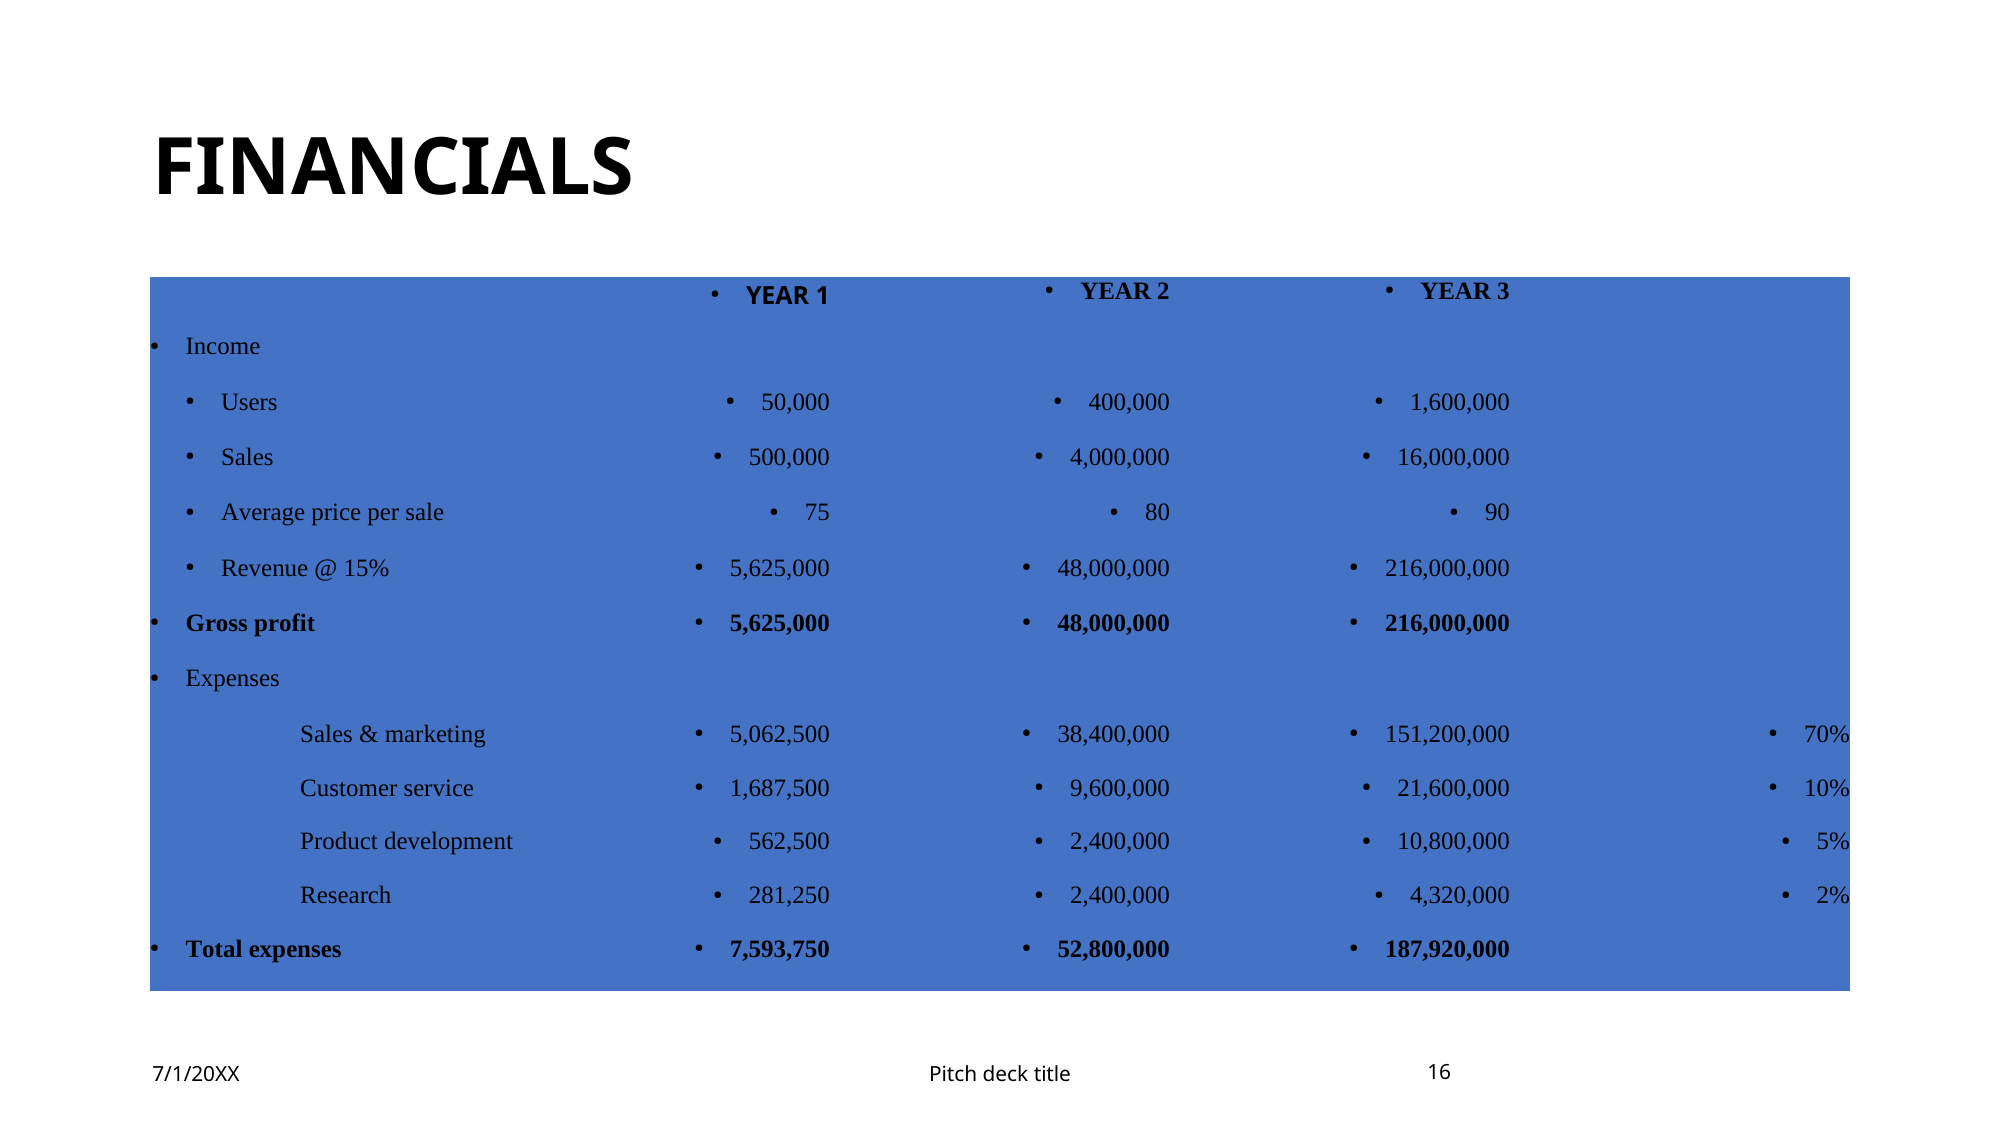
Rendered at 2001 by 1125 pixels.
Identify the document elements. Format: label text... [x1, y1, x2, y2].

table_cell [1510, 935, 1850, 991]
table_cell Research [150, 882, 593, 935]
table_cell 48,000,000 [830, 609, 1170, 665]
table_cell [1170, 665, 1510, 720]
table_cell 2,400,000 [830, 882, 1170, 935]
table_cell [1510, 609, 1850, 665]
table_cell 562,500 [593, 828, 830, 882]
table_cell [1510, 554, 1850, 609]
table_cell 187,920,000 [1170, 935, 1510, 991]
table_cell 5% [1510, 828, 1850, 882]
table_cell Gross profit [150, 609, 593, 665]
table_cell [593, 665, 830, 720]
table_cell 2% [1510, 882, 1850, 935]
title FINANCIALS [137, 59, 1863, 278]
table_cell Income [150, 333, 593, 388]
table_header [1510, 277, 1850, 333]
table_cell 4,320,000 [1170, 882, 1510, 935]
table_cell Sales & marketing [150, 720, 593, 774]
text_box 16 [1412, 1042, 1863, 1103]
table_cell [1510, 443, 1850, 499]
table_cell 4,000,000 [830, 443, 1170, 499]
table_cell 216,000,000 [1170, 554, 1510, 609]
text_box Pitch deck title [662, 1042, 1338, 1103]
table_cell Revenue @ 15% [150, 554, 593, 609]
table_cell Average price per sale [150, 499, 593, 554]
table_cell 500,000 [593, 443, 830, 499]
table_cell 281,250 [593, 882, 830, 935]
table_cell 75 [593, 499, 830, 554]
table_cell [1170, 333, 1510, 388]
table_cell 216,000,000 [1170, 609, 1510, 665]
table_cell [593, 333, 830, 388]
table_cell 5,625,000 [593, 554, 830, 609]
table_cell Sales [150, 443, 593, 499]
table_cell 50,000 [593, 388, 830, 443]
table_header [150, 277, 593, 333]
table_cell 9,600,000 [830, 774, 1170, 828]
table_cell [830, 665, 1170, 720]
table_cell Product development [150, 828, 593, 882]
table_cell 48,000,000 [830, 554, 1170, 609]
table_cell 10% [1510, 774, 1850, 828]
table_header YEAR 2 [830, 277, 1170, 333]
table_cell [1510, 665, 1850, 720]
table_cell [830, 333, 1170, 388]
table_cell [1510, 499, 1850, 554]
table_cell 151,200,000 [1170, 720, 1510, 774]
table_cell 1,687,500 [593, 774, 830, 828]
table_cell Total expenses [150, 935, 593, 991]
table_cell 38,400,000 [830, 720, 1170, 774]
text_box 7/1/20XX [137, 1042, 588, 1103]
table_cell 21,600,000 [1170, 774, 1510, 828]
table_cell Customer service [150, 774, 593, 828]
table_cell 52,800,000 [830, 935, 1170, 991]
table_cell [1510, 333, 1850, 388]
table_cell 10,800,000 [1170, 828, 1510, 882]
table_cell 16,000,000 [1170, 443, 1510, 499]
table_cell 90 [1170, 499, 1510, 554]
table_cell 7,593,750 [593, 935, 830, 991]
table_header YEAR 3 [1170, 277, 1510, 333]
table_cell 70% [1510, 720, 1850, 774]
table_cell Expenses [150, 665, 593, 720]
table_cell 5,625,000 [593, 609, 830, 665]
table_cell 80 [830, 499, 1170, 554]
table_cell 400,000 [830, 388, 1170, 443]
table_cell Users [150, 388, 593, 443]
table_cell 1,600,000 [1170, 388, 1510, 443]
table_header YEAR 1 [593, 277, 830, 333]
table_cell 5,062,500 [593, 720, 830, 774]
table_cell [1510, 388, 1850, 443]
table_cell 2,400,000 [830, 828, 1170, 882]
